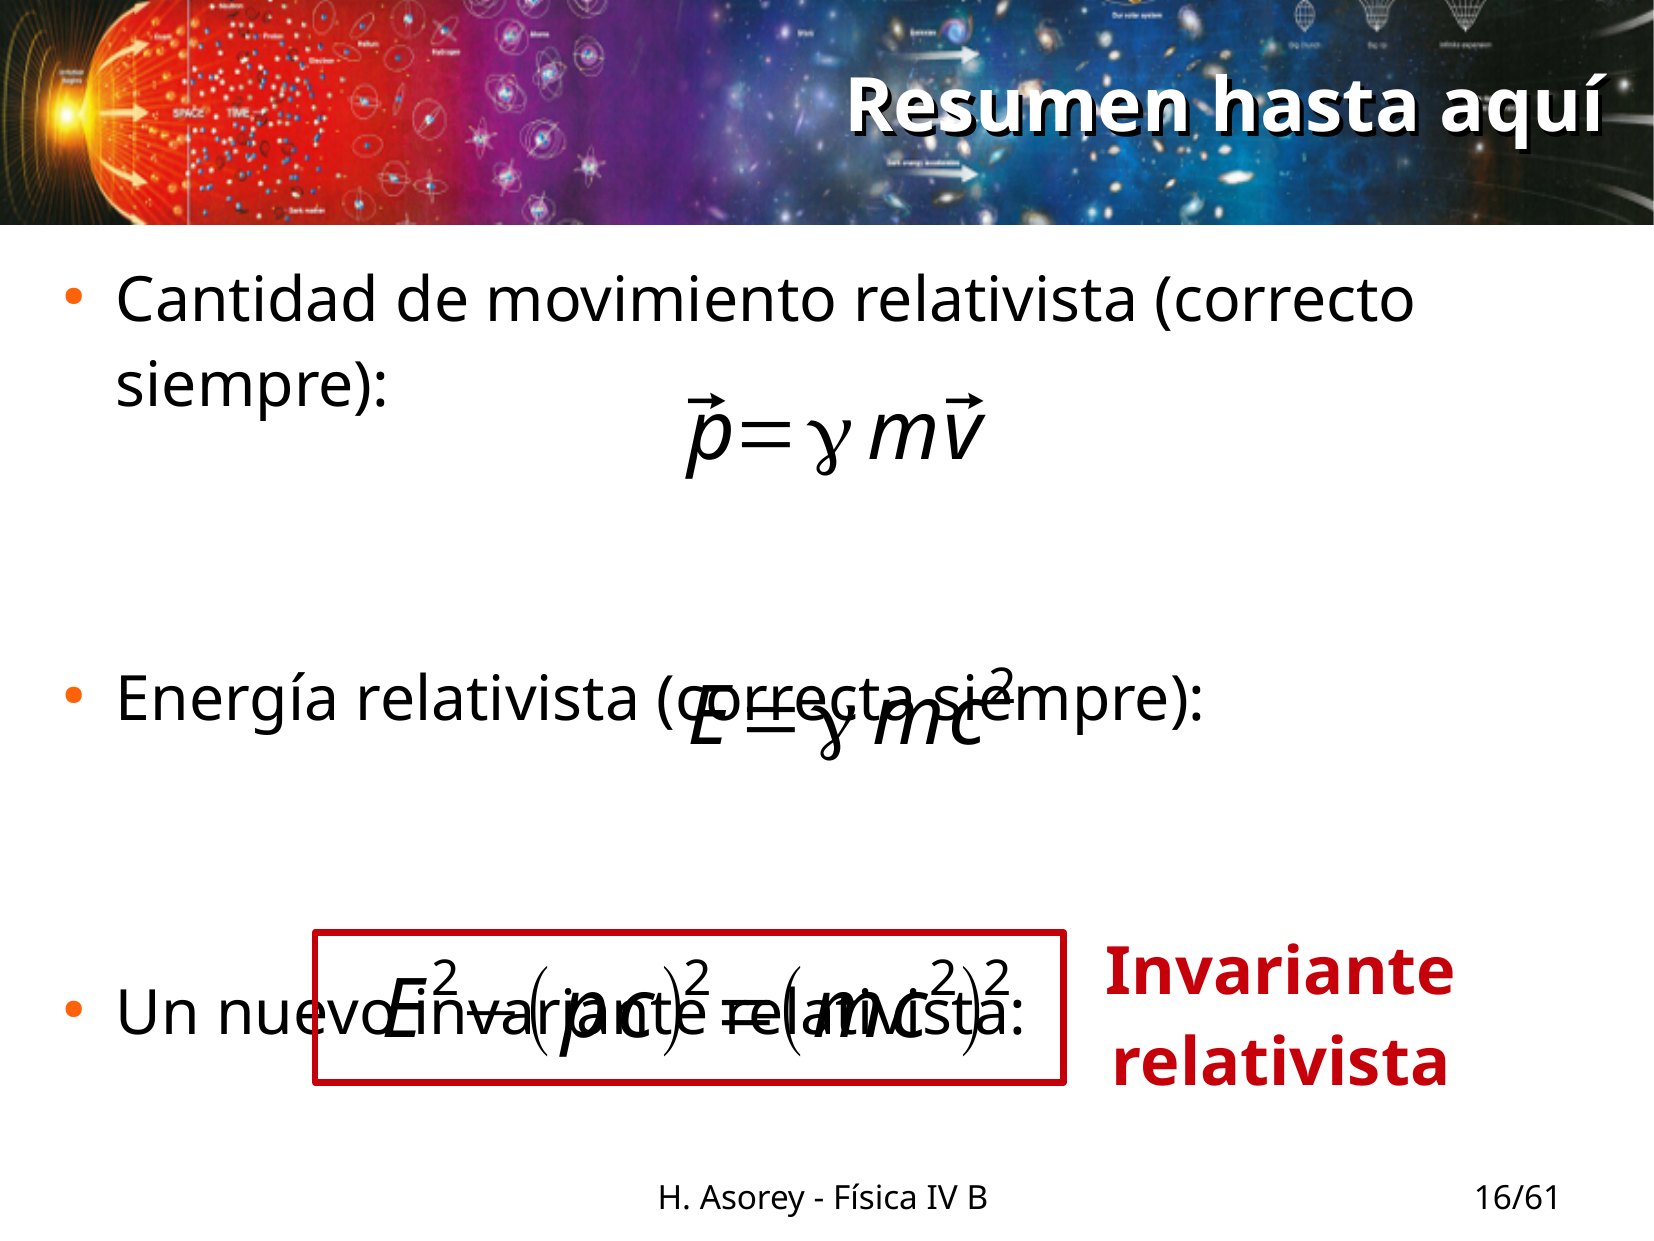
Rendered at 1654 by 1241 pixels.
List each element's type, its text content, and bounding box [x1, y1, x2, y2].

picture [0, 0, 1654, 225]
chart [675, 379, 994, 481]
chart [373, 947, 1016, 1060]
title Resumen hasta aquí [45, 15, 1606, 191]
chart [679, 655, 1021, 766]
text_box Invariante relativista [1018, 932, 1544, 1096]
list Cantidad de movimiento relativista (correcto siempre): Energía relativista (correcta siempre): Un nuevo invariante relativista: [45, 255, 1606, 1156]
